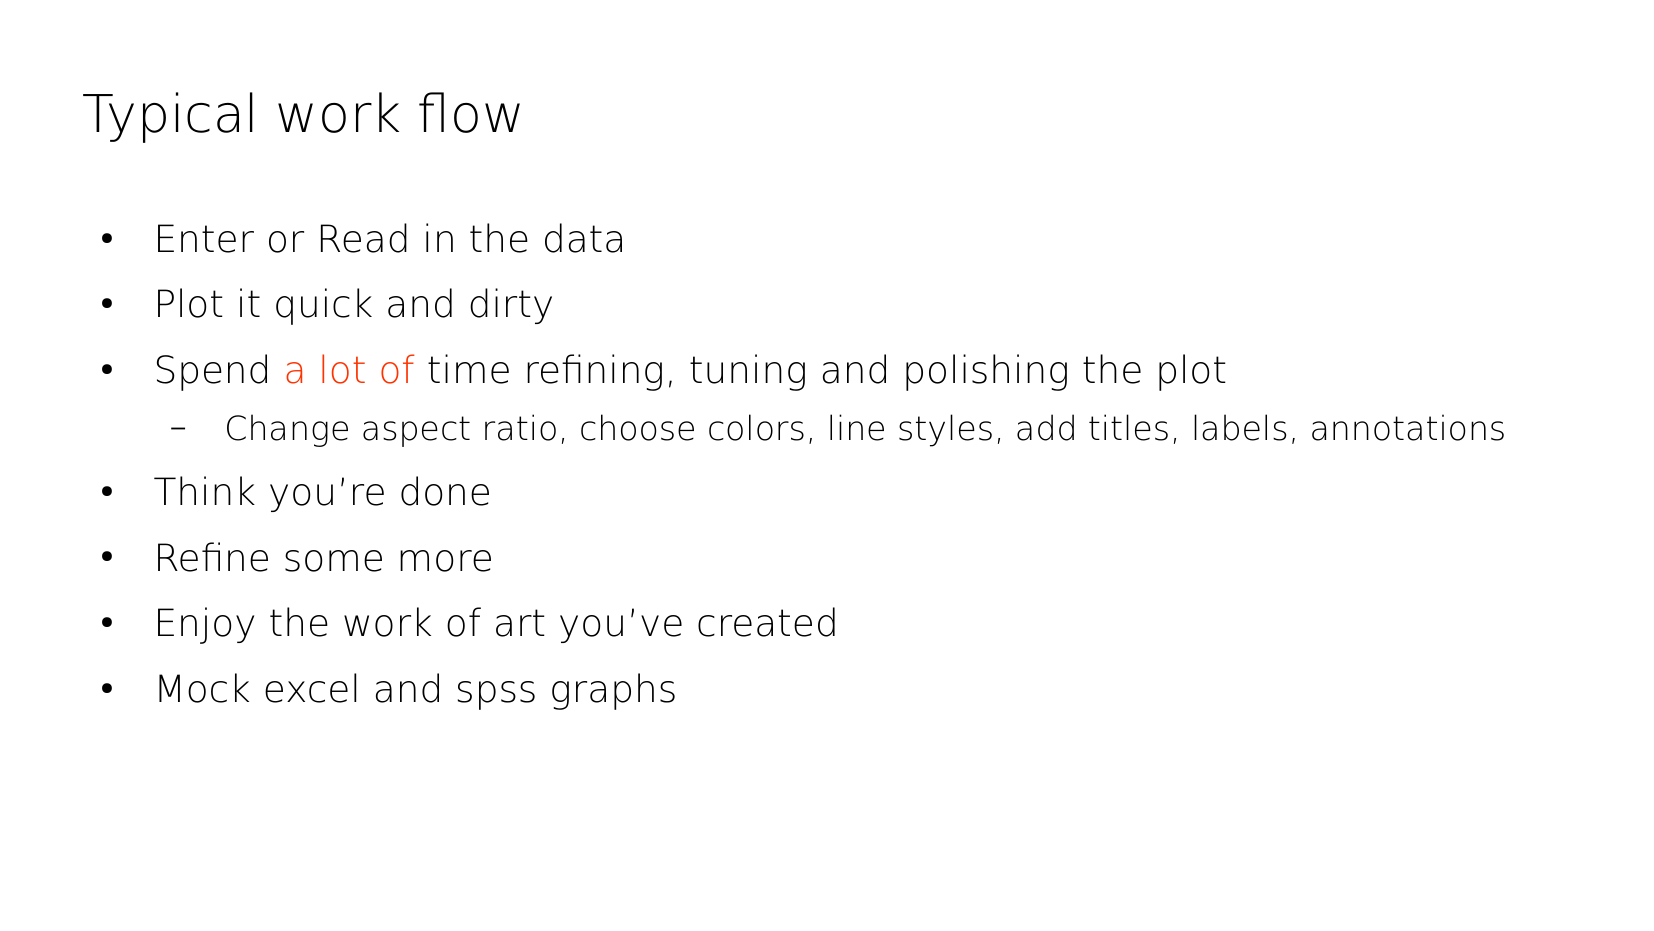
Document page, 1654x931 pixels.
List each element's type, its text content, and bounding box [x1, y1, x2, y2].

title Typical work flow [82, 37, 1571, 193]
list Enter or Read in the data Plot it quick and dirty Spend a lot of time refining, tuning and polishing the plot Change aspect ratio, choose colors, line styles, add titles, labels, annotations Think you’re done Refine some more Enjoy the work of art you’ve created Mock excel and spss graphs [82, 217, 1571, 758]
